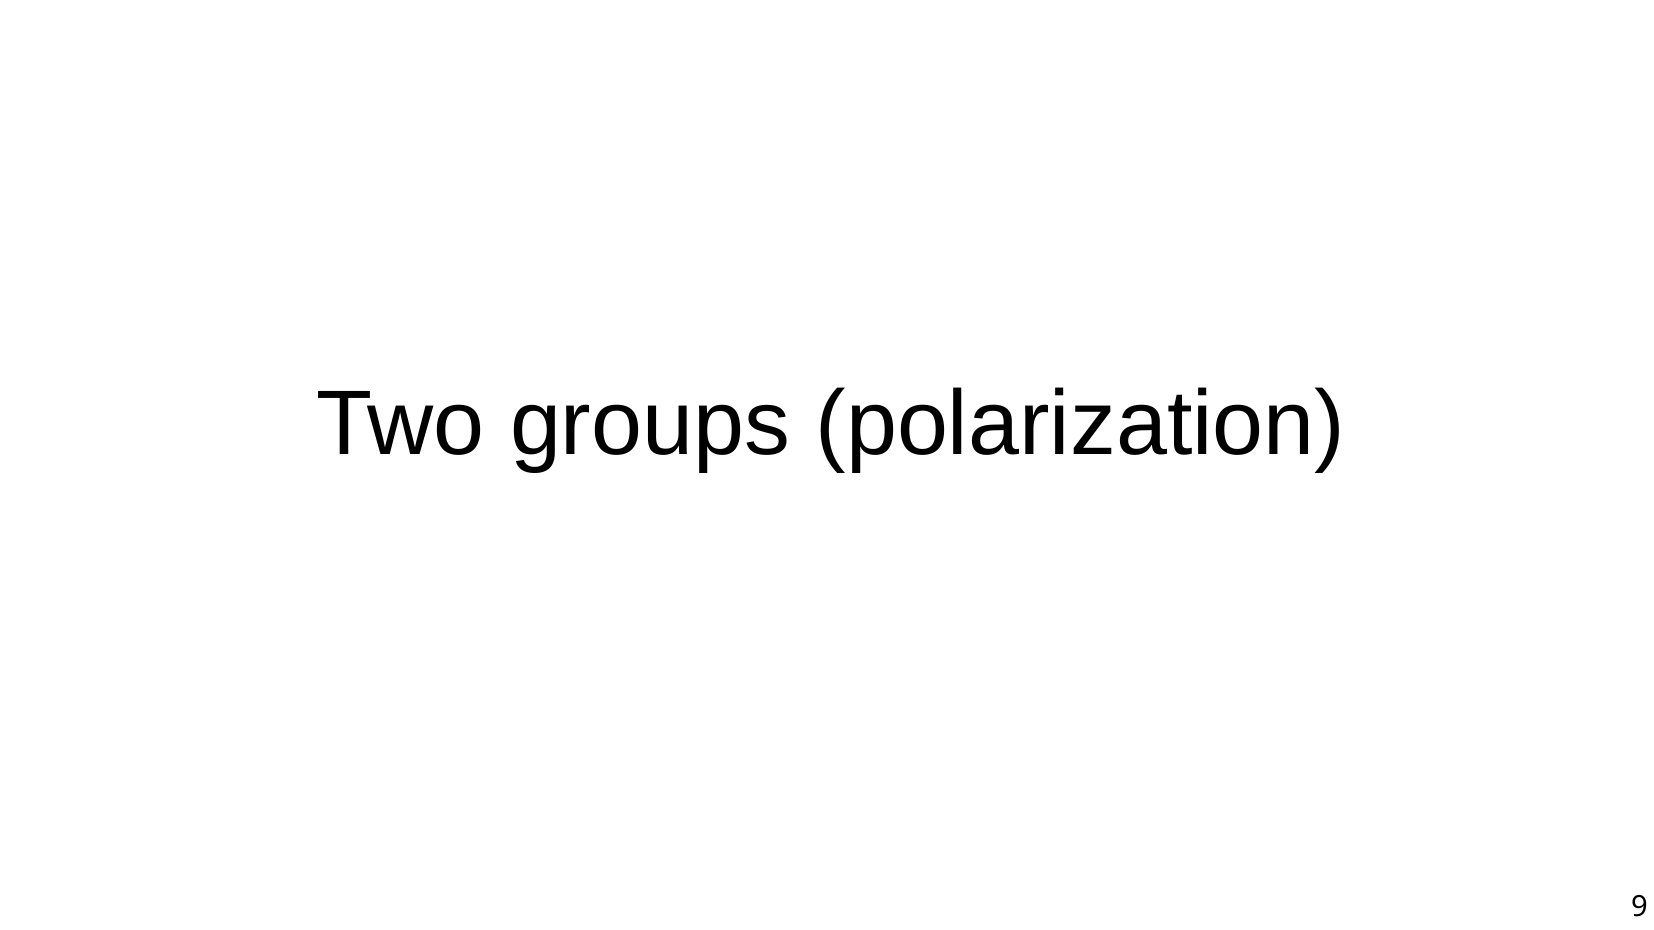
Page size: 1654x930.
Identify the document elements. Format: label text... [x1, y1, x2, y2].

title Two groups (polarization) [87, 344, 1576, 501]
